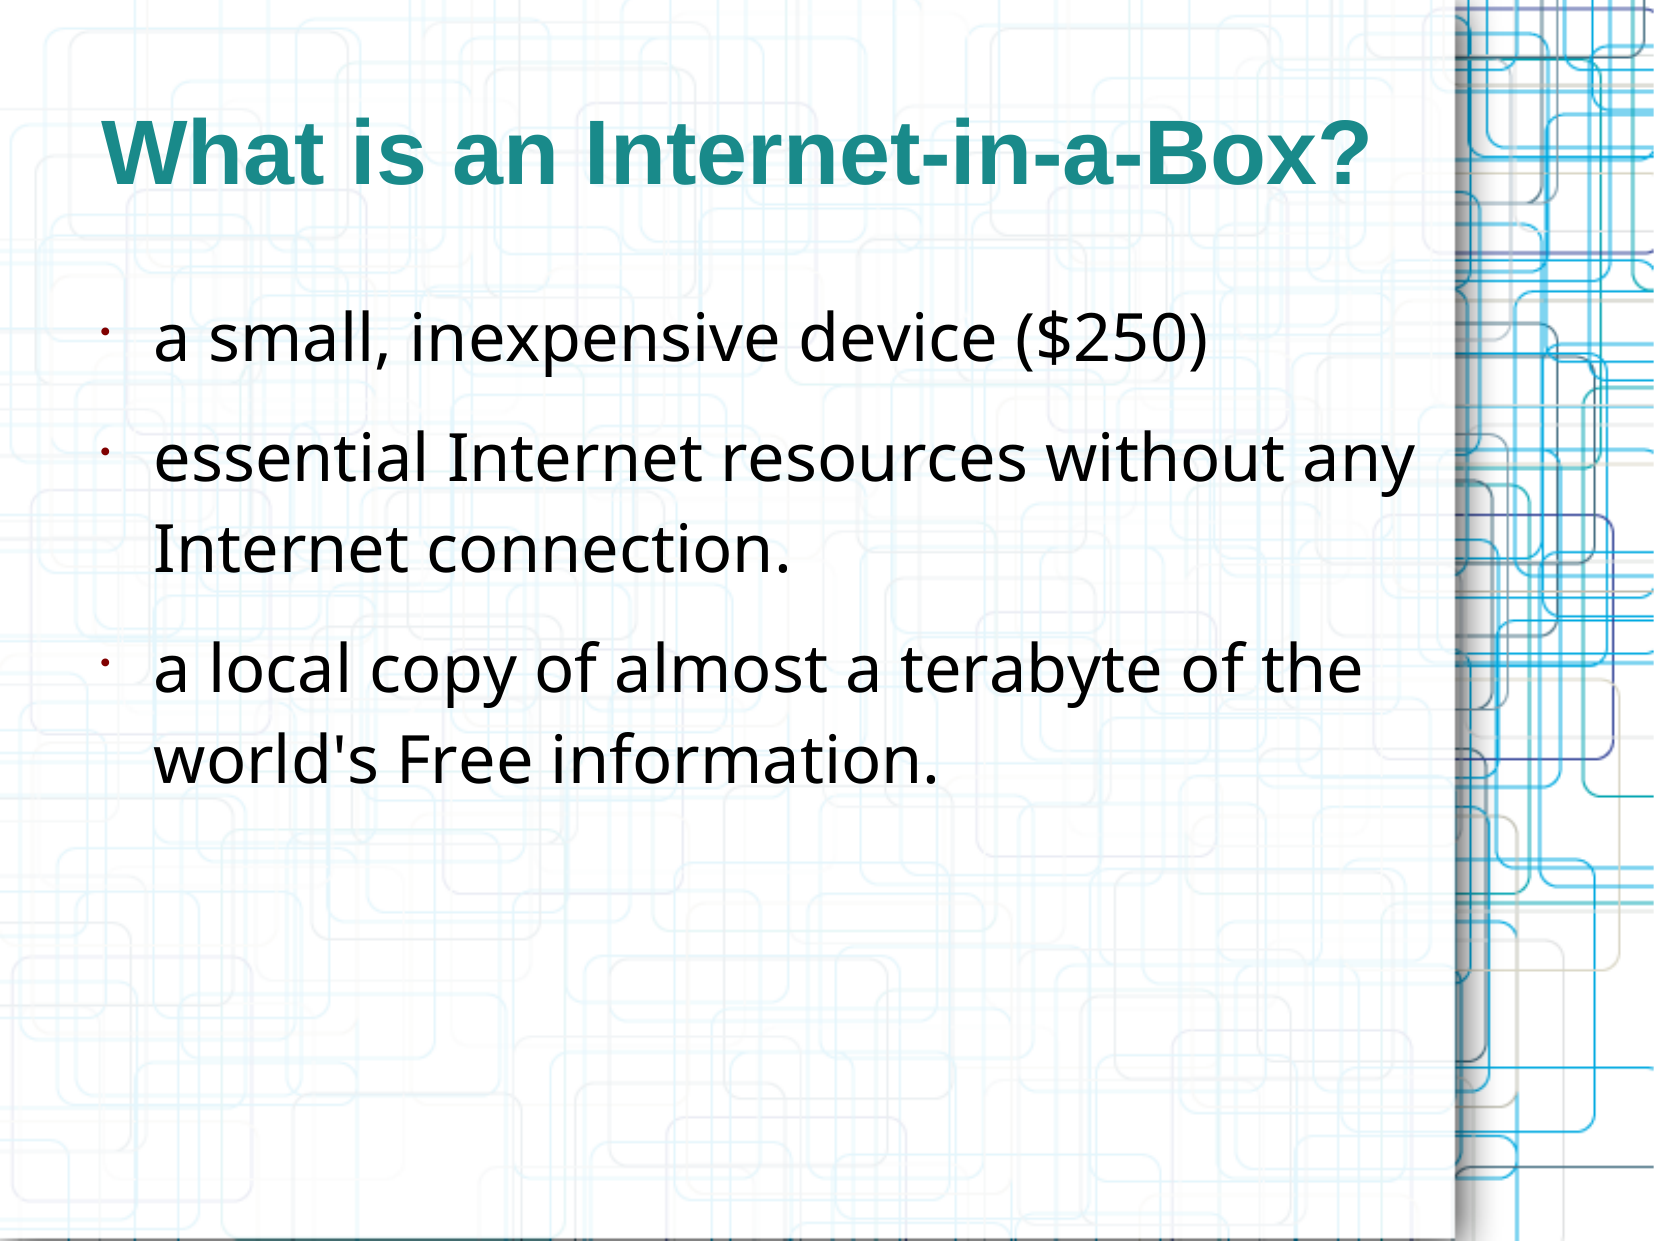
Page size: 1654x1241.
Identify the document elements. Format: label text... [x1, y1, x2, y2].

title What is an Internet-in-a-Box? [59, 49, 1418, 257]
list a small, inexpensive device ($250) essential Internet resources without any Internet connection. a local copy of almost a terabyte of the world's Free information. [82, 290, 1418, 1010]
picture [0, 0, 1654, 1241]
